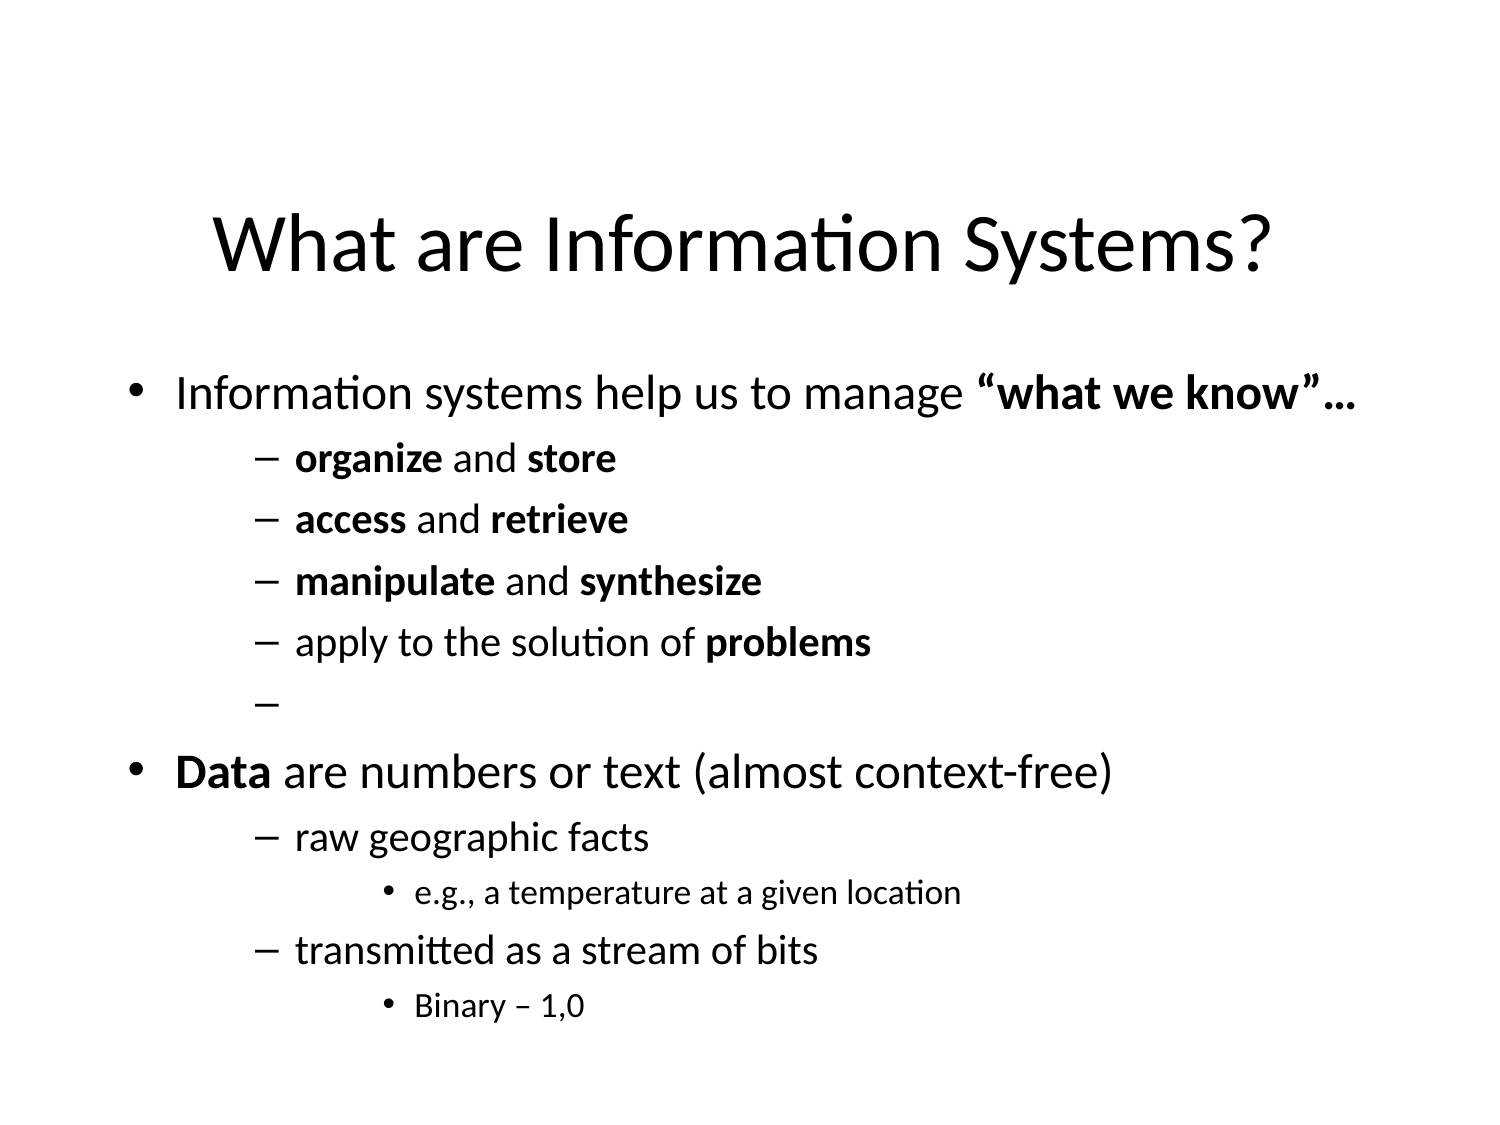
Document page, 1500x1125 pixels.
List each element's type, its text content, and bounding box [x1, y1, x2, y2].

list Information systems help us to manage “what we know”… organize and store access and retrieve manipulate and synthesize apply to the solution of problems Data are numbers or text (almost context-free) raw geographic facts e.g., a temperature at a given location transmitted as a stream of bits Binary – 1,0 [112, 352, 1388, 1079]
title What are Information Systems? [17, 173, 1471, 303]
